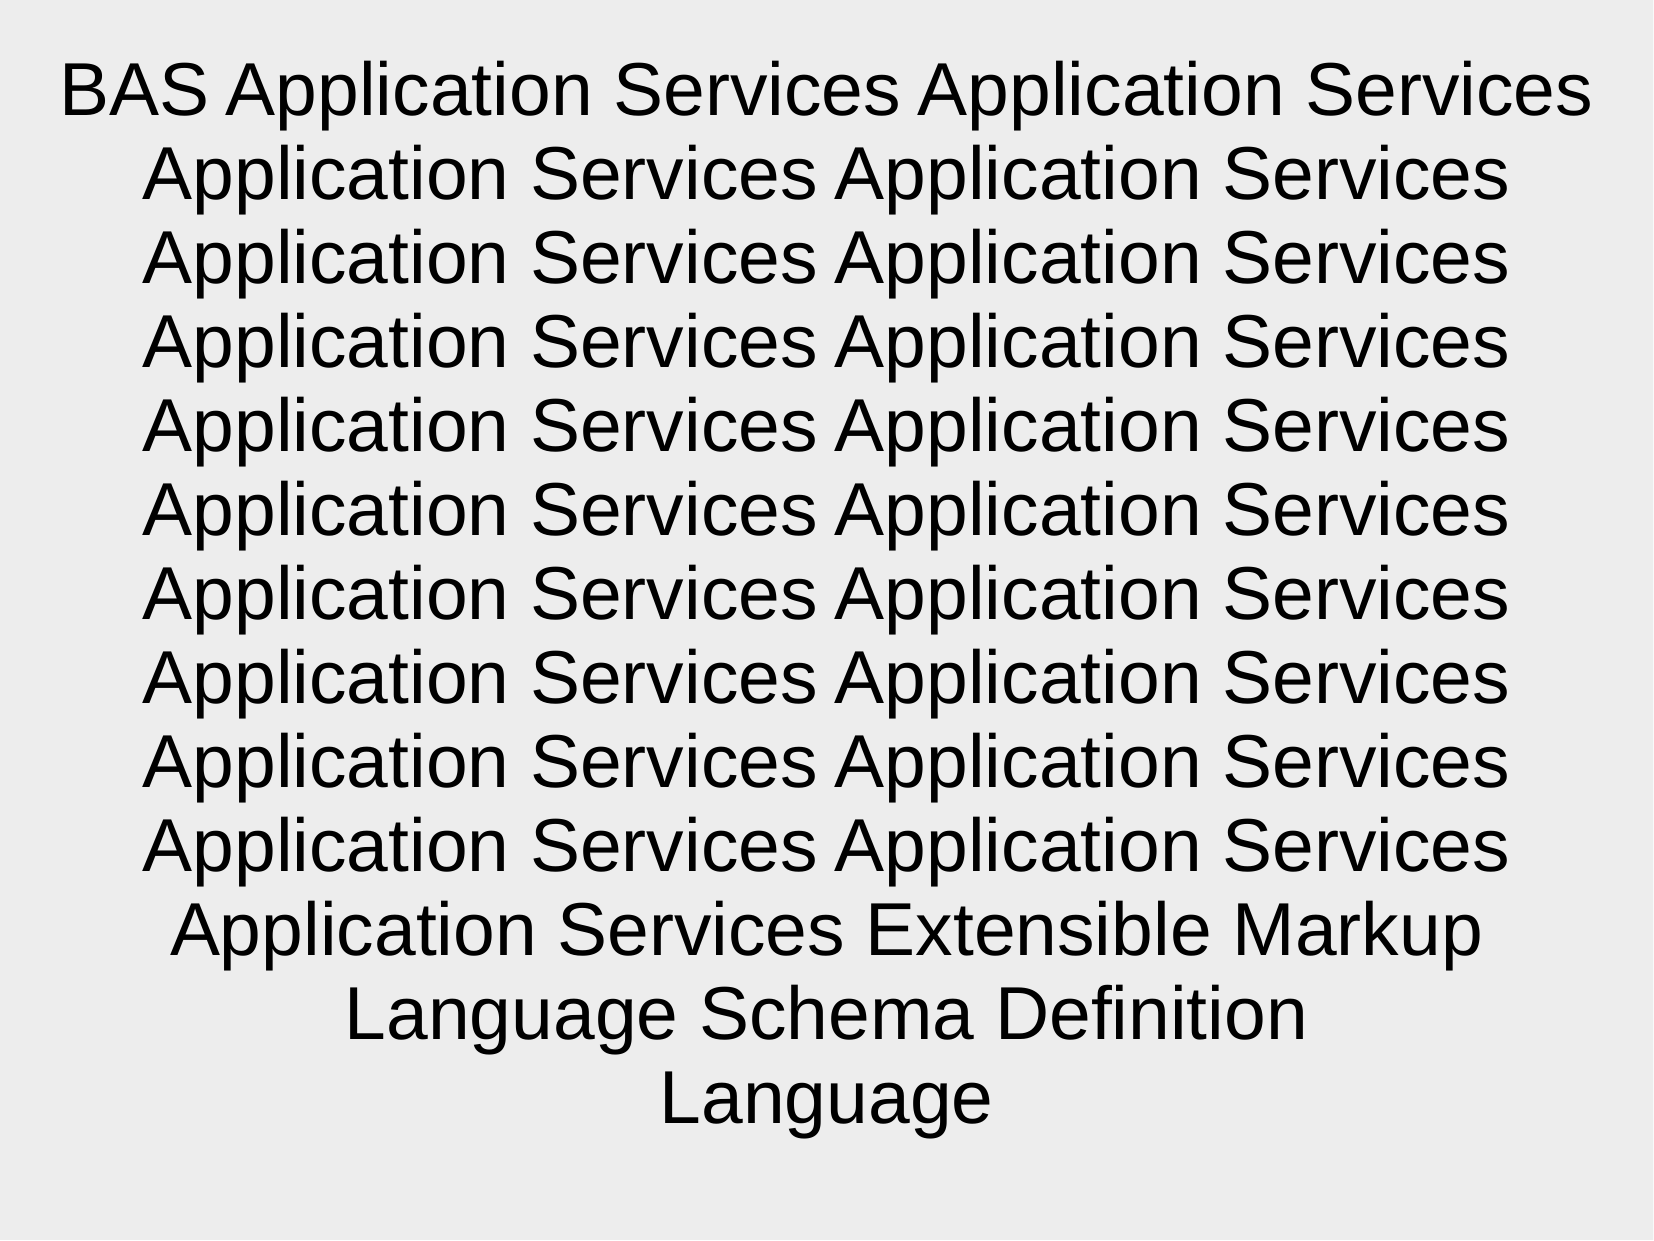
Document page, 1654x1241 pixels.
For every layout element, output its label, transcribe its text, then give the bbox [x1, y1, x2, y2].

text_box BAS Application Services Application Services Application Services Application Services Application Services Application Services Application Services Application Services Application Services Application Services Application Services Application Services Application Services Application Services Application Services Application Services Application Services Application Services Application Services Application Services Application Services Extensible Markup Language Schema Definition Language [0, 40, 1654, 1141]
